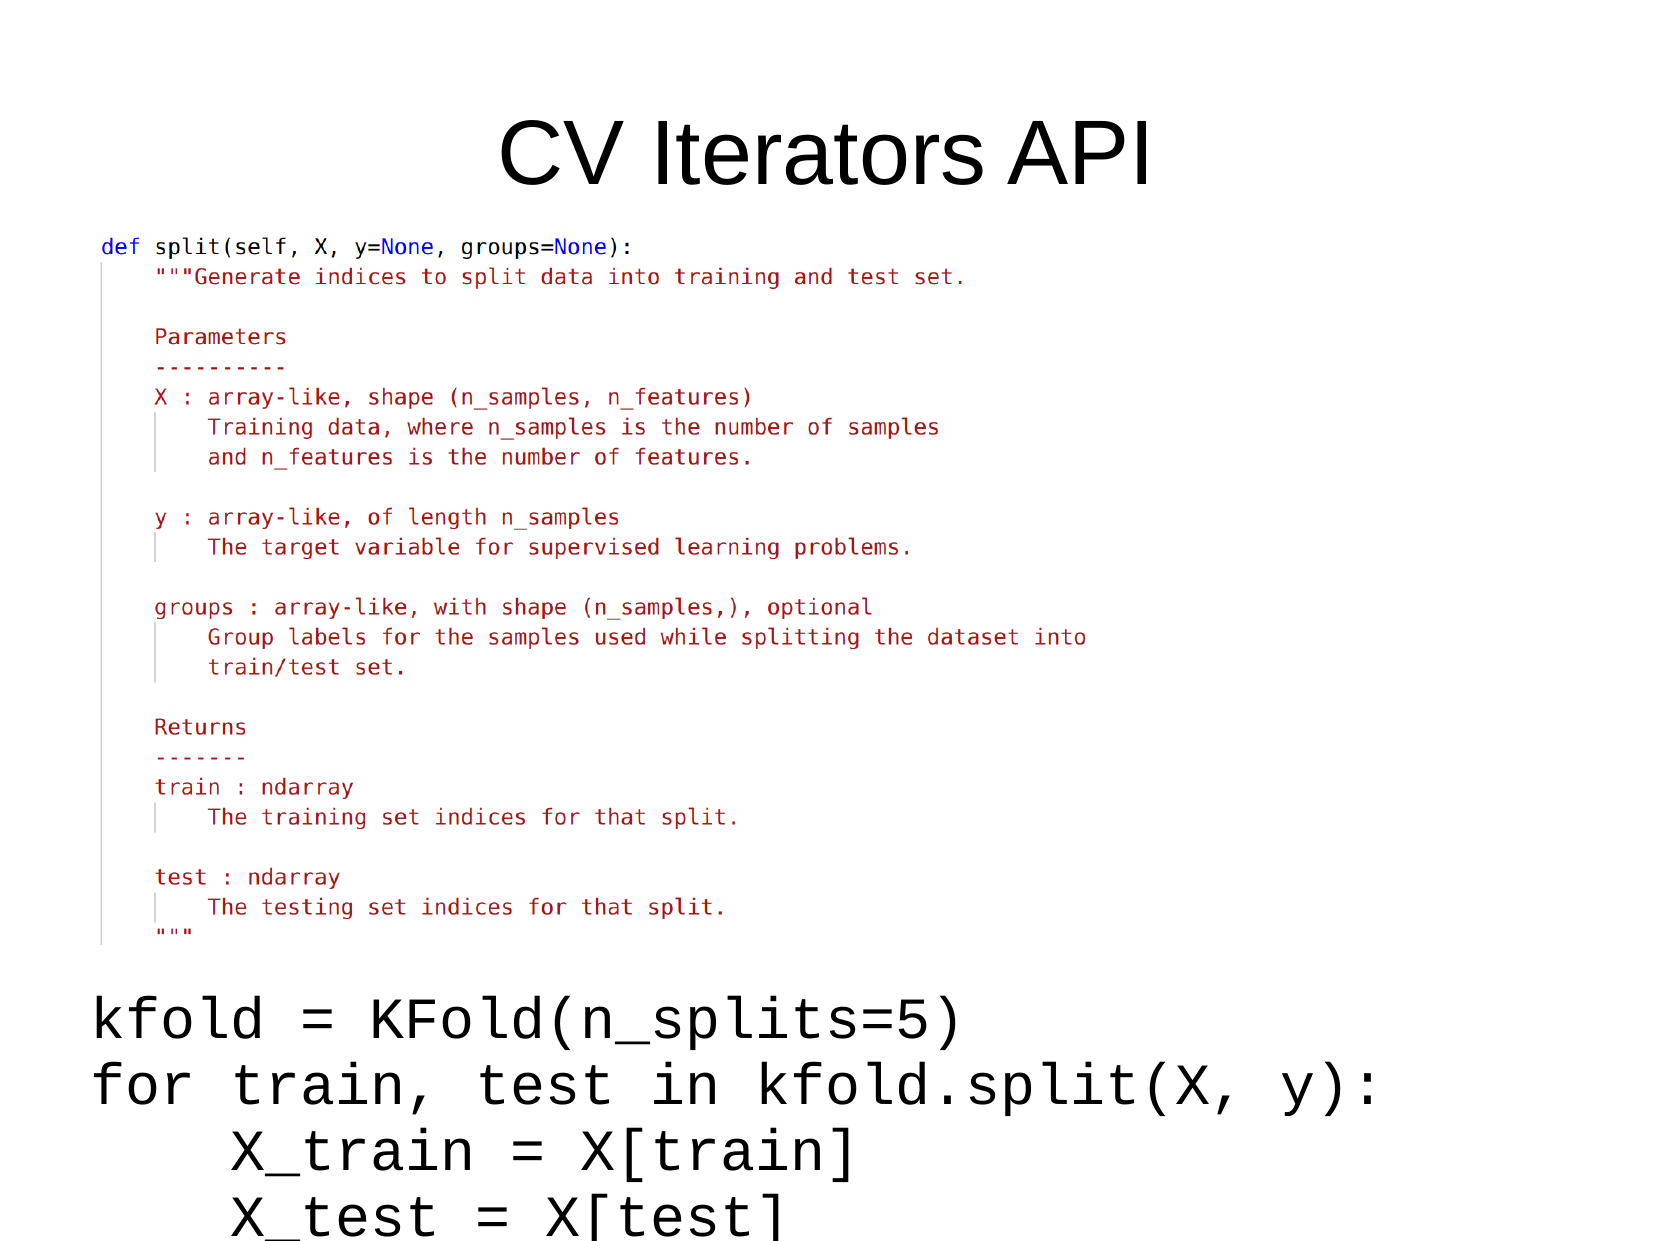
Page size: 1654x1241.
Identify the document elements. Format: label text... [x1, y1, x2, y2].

text_box kfold = KFold(n_splits=5) for train, test in kfold.split(X, y): X_train = X[train] X_test = X[test] [90, 990, 1386, 1178]
picture [82, 220, 1141, 946]
title CV Iterators API [82, 49, 1571, 257]
